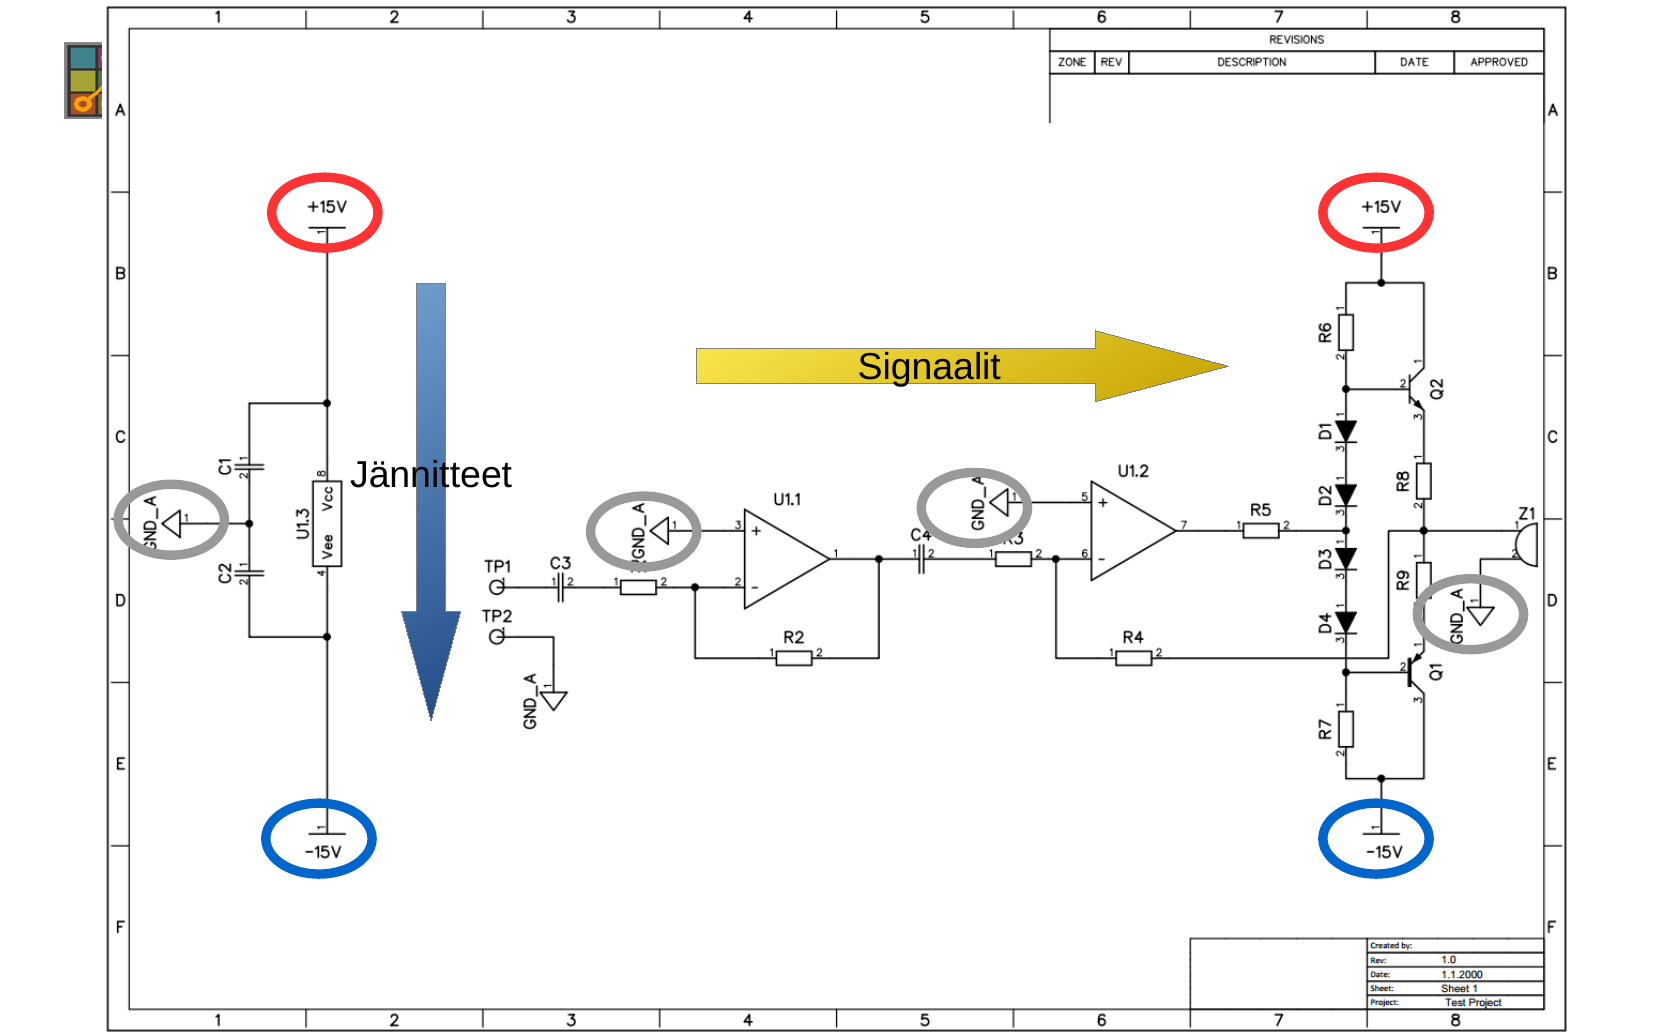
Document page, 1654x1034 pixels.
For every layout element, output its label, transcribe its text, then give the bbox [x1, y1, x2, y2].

text_box Signaalit [696, 330, 1229, 402]
picture [64, 1, 1571, 1034]
text_box Jännitteet [401, 283, 461, 721]
